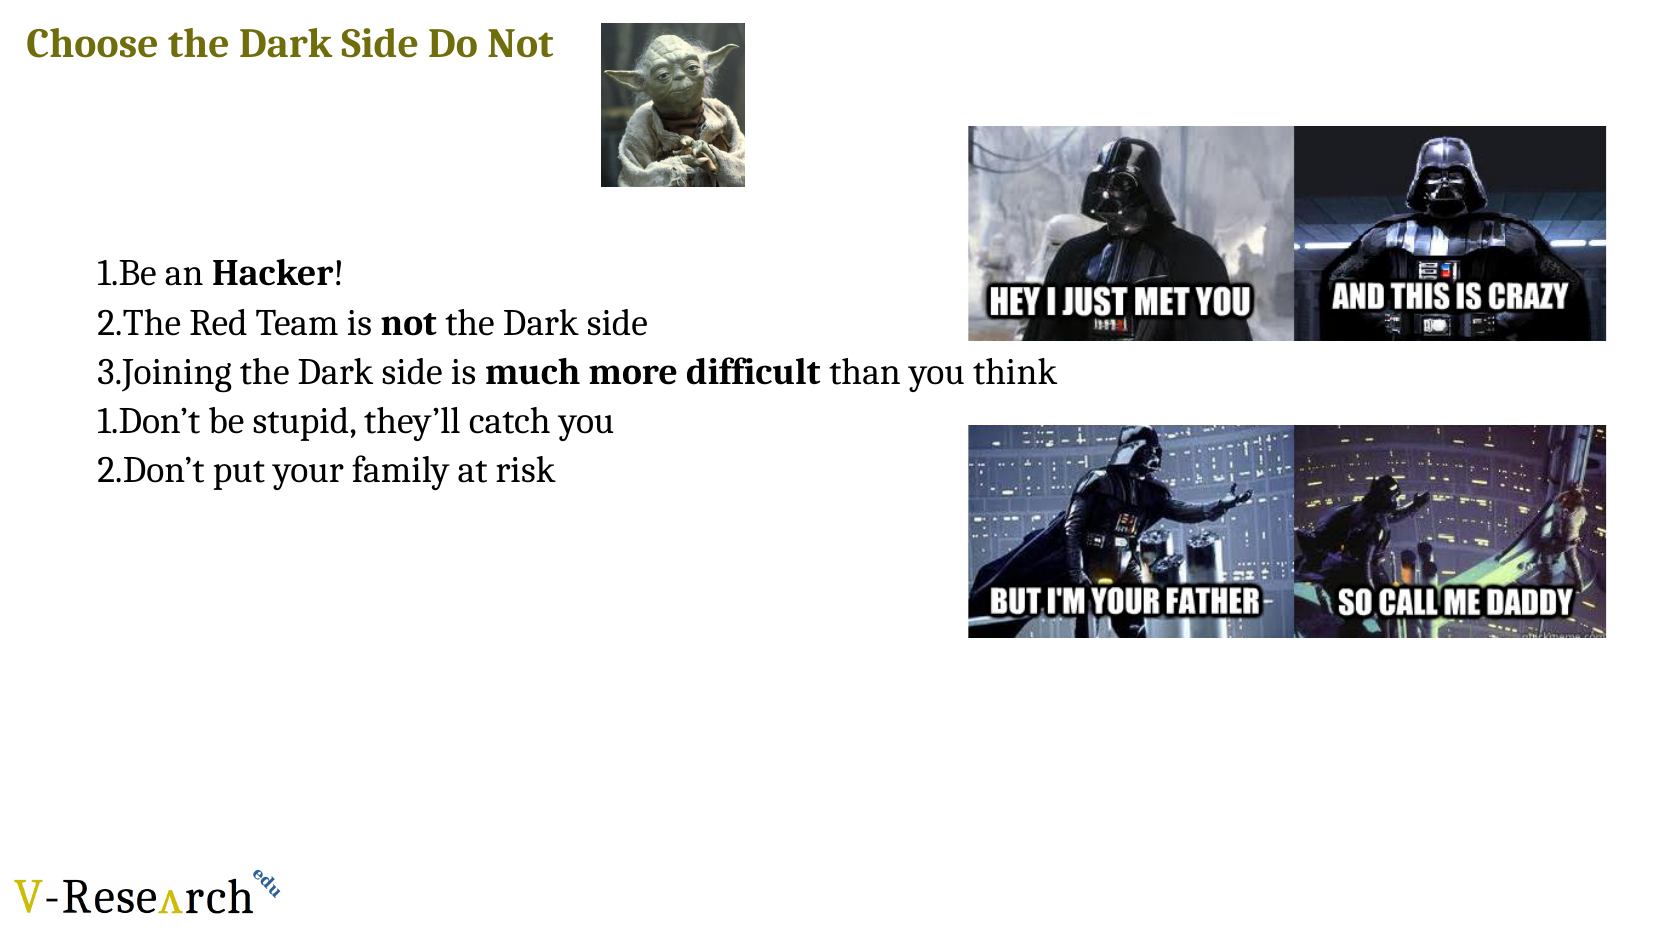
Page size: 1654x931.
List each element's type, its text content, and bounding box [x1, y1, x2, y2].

picture [601, 23, 745, 187]
text_box edu [222, 847, 333, 931]
picture [968, 126, 1607, 341]
picture [11, 876, 255, 916]
text_box Choose the Dark Side Do Not [11, 12, 1193, 77]
picture [968, 425, 1607, 638]
text_box Be an Hacker! The Red Team is not the Dark side Joining the Dark side is much more difficult than you think Don’t be stupid, they’ll catch you Don’t put your family at risk [82, 244, 1595, 693]
